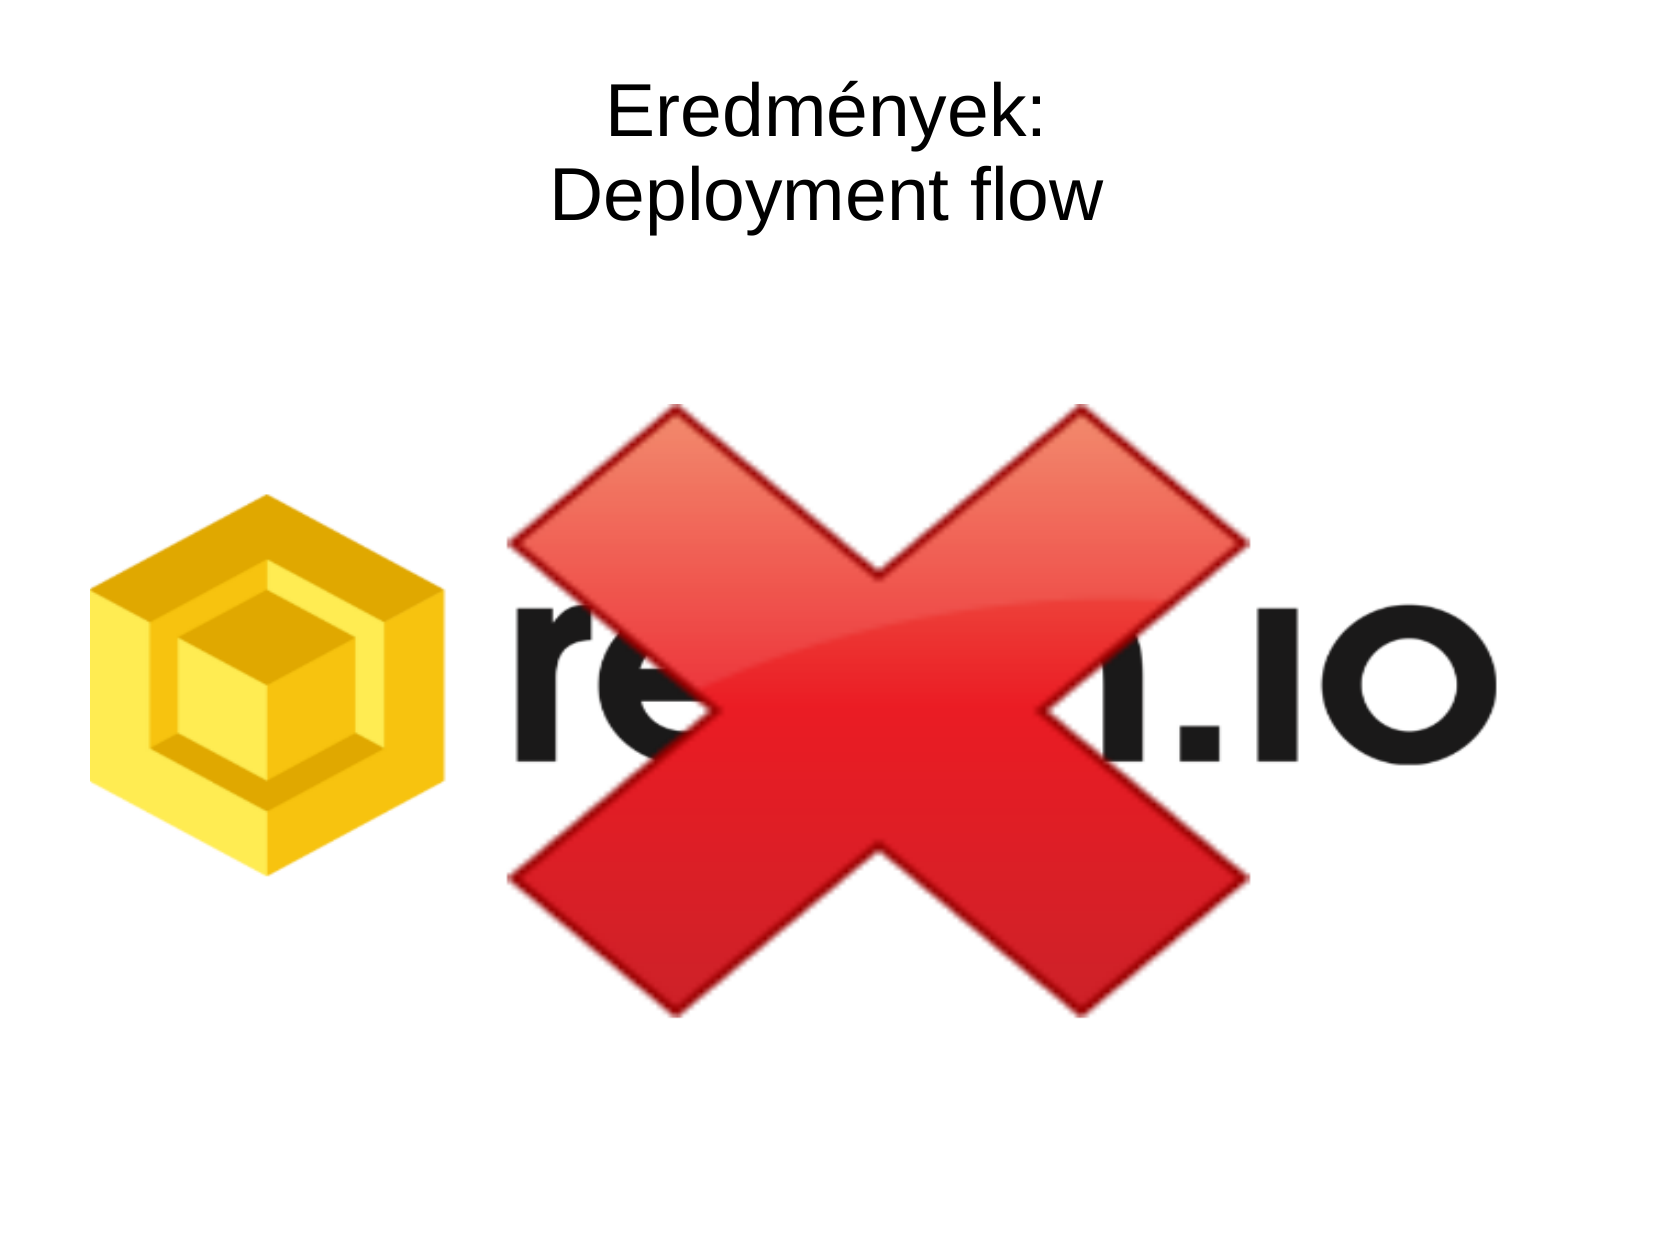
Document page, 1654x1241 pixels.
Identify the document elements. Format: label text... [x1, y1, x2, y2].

title Eredmények: Deployment flow [82, 49, 1571, 257]
picture [90, 404, 1499, 1021]
